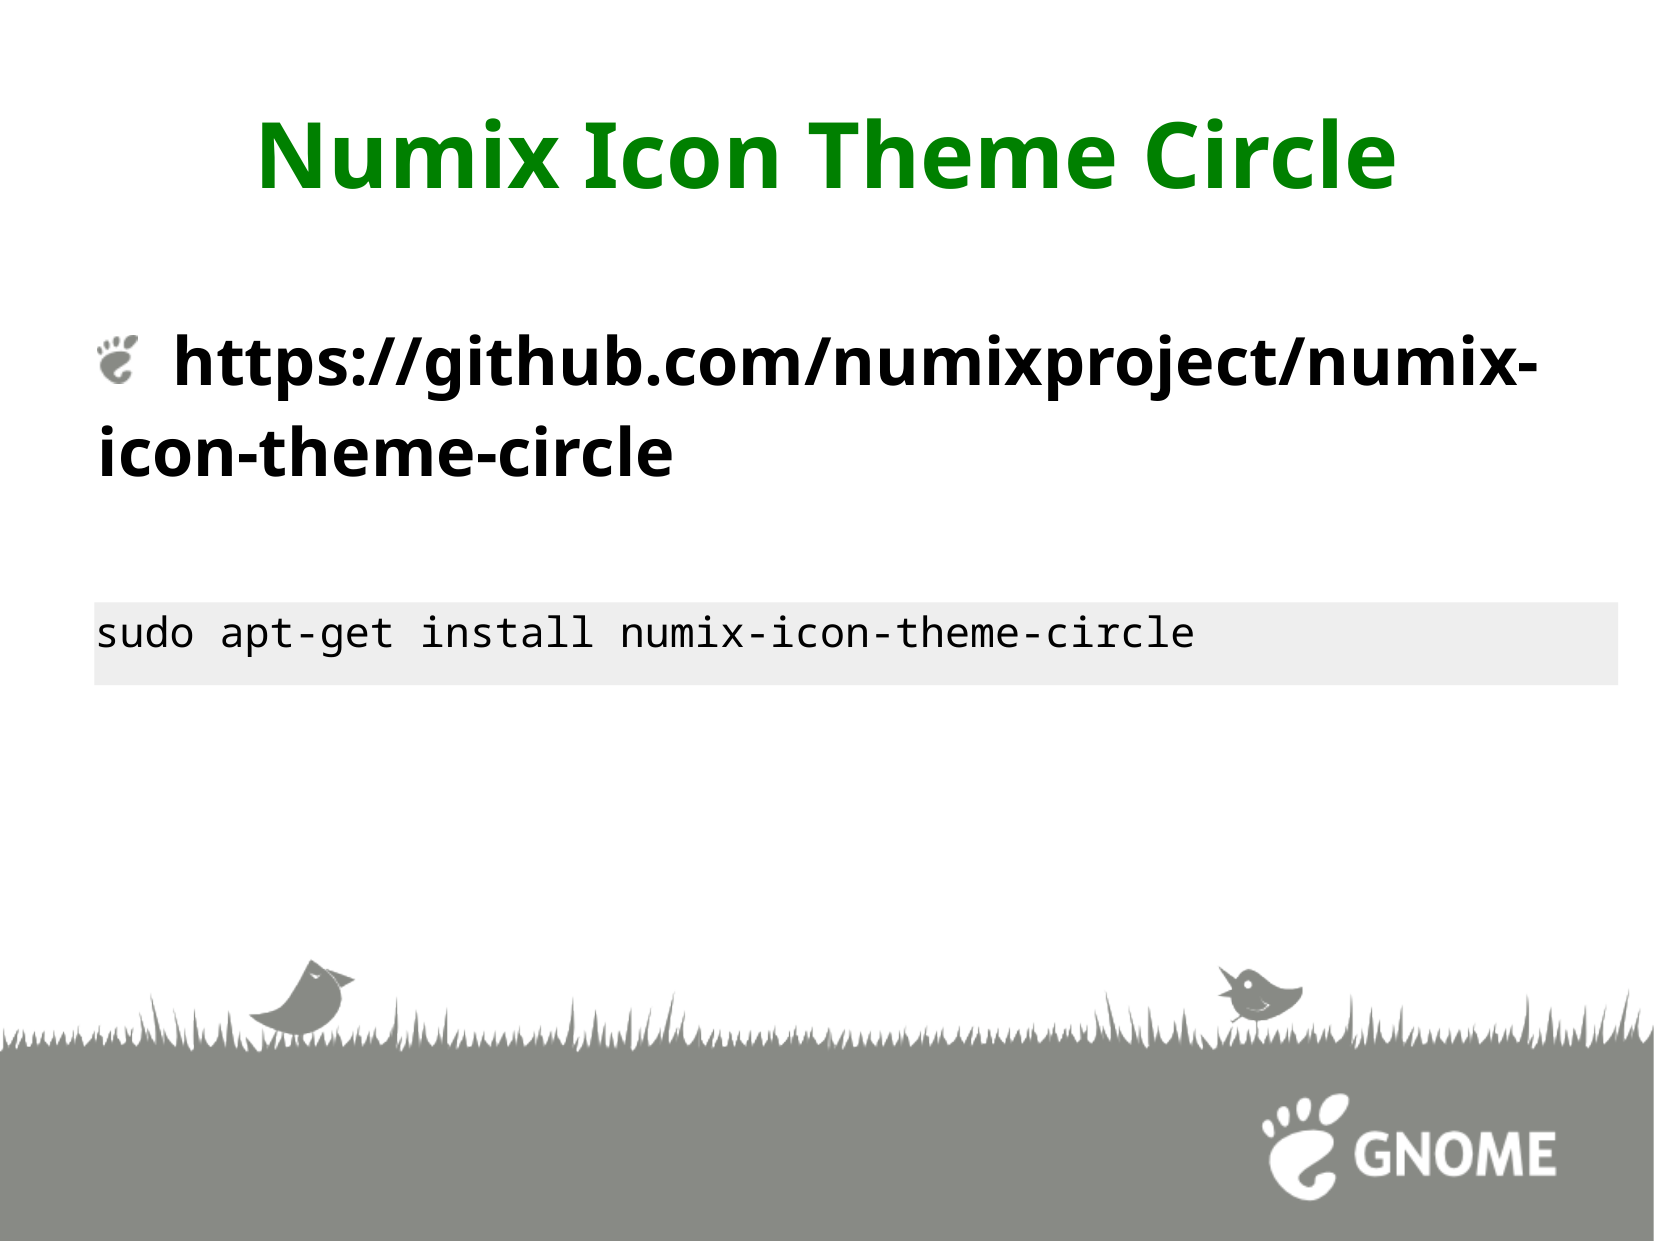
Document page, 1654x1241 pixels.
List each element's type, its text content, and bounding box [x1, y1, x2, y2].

list sudo apt-get install numix-icon-theme-circle [94, 602, 1619, 686]
title Numix Icon Theme Circle [82, 49, 1571, 257]
picture [0, 0, 1654, 1241]
text_box https://github.com/numixproject/numix-icon-theme-circle [83, 307, 1571, 949]
